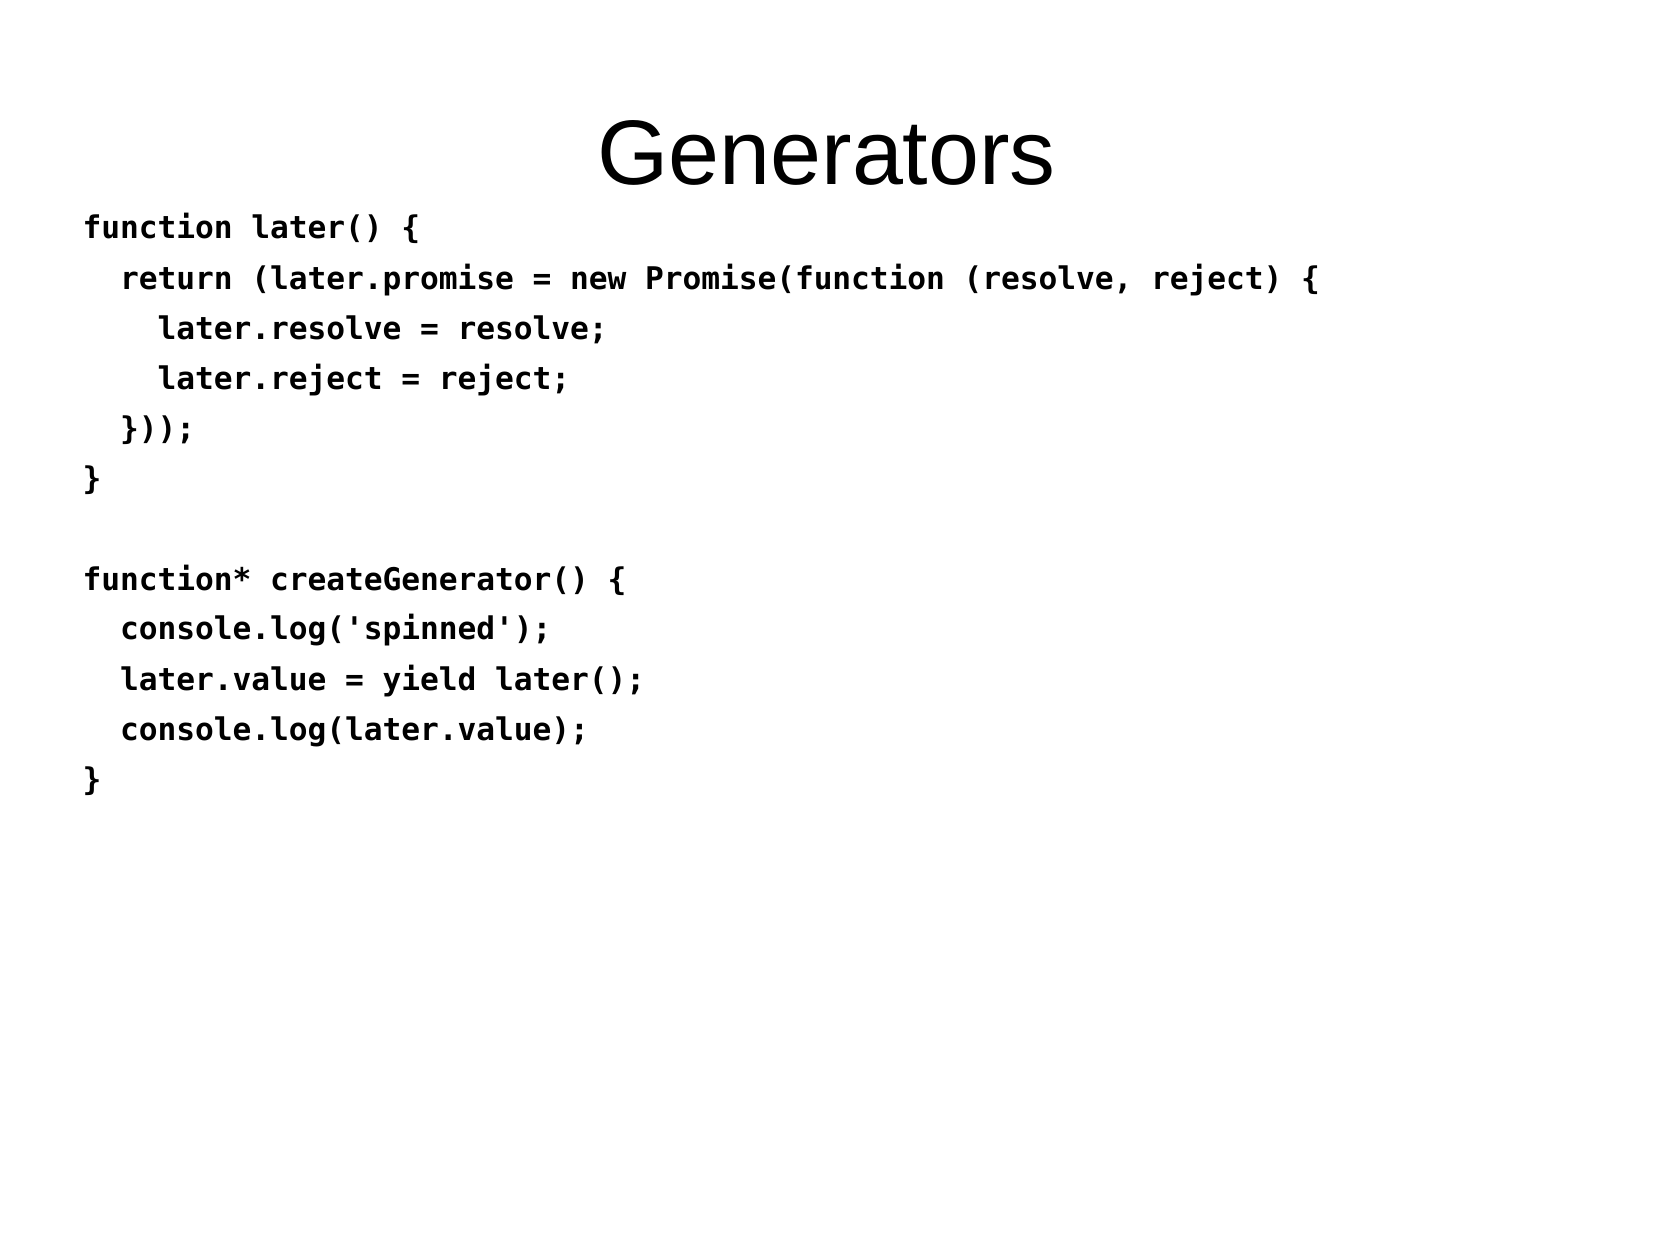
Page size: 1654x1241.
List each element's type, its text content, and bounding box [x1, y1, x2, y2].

title Generators [82, 49, 1571, 210]
list function later() { return (later.promise = new Promise(function (resolve, reject) { later.resolve = resolve; later.reject = reject; })); } function* createGenerator() { console.log('spinned'); later.value = yield later(); console.log(later.value); } var g = createGenerator(); // nothing logged g.next(); // created, {value: Promise, done: false} Promise.resolve(later.promise).then(function (value) { g.next(value); }); later.resolve(Math.random()); [82, 210, 1571, 1201]
